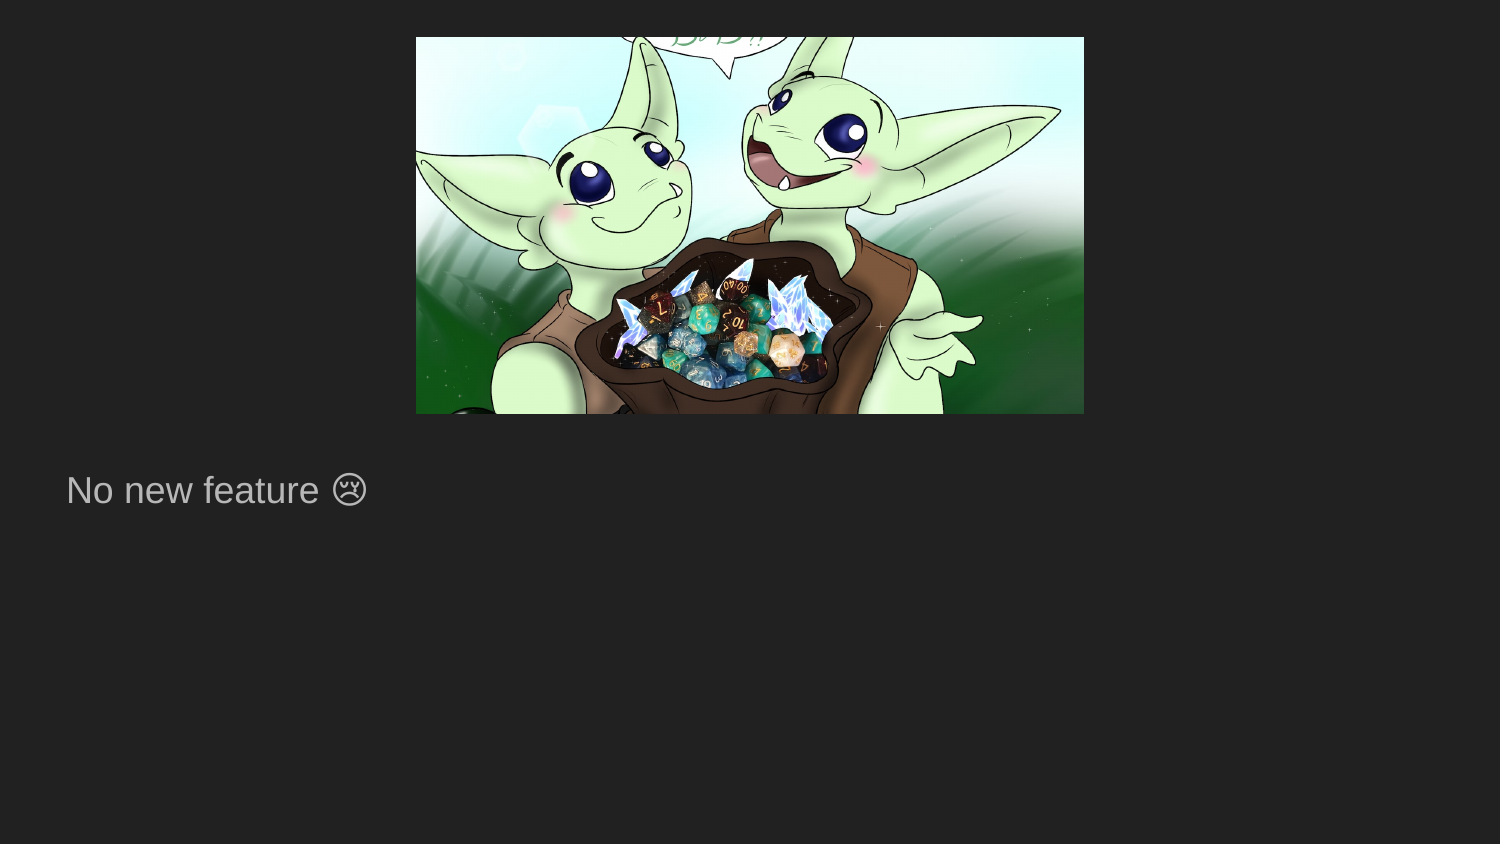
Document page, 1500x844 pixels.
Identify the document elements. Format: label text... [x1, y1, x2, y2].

text_box No new feature 😢 [51, 451, 1434, 796]
picture [416, 37, 1084, 414]
